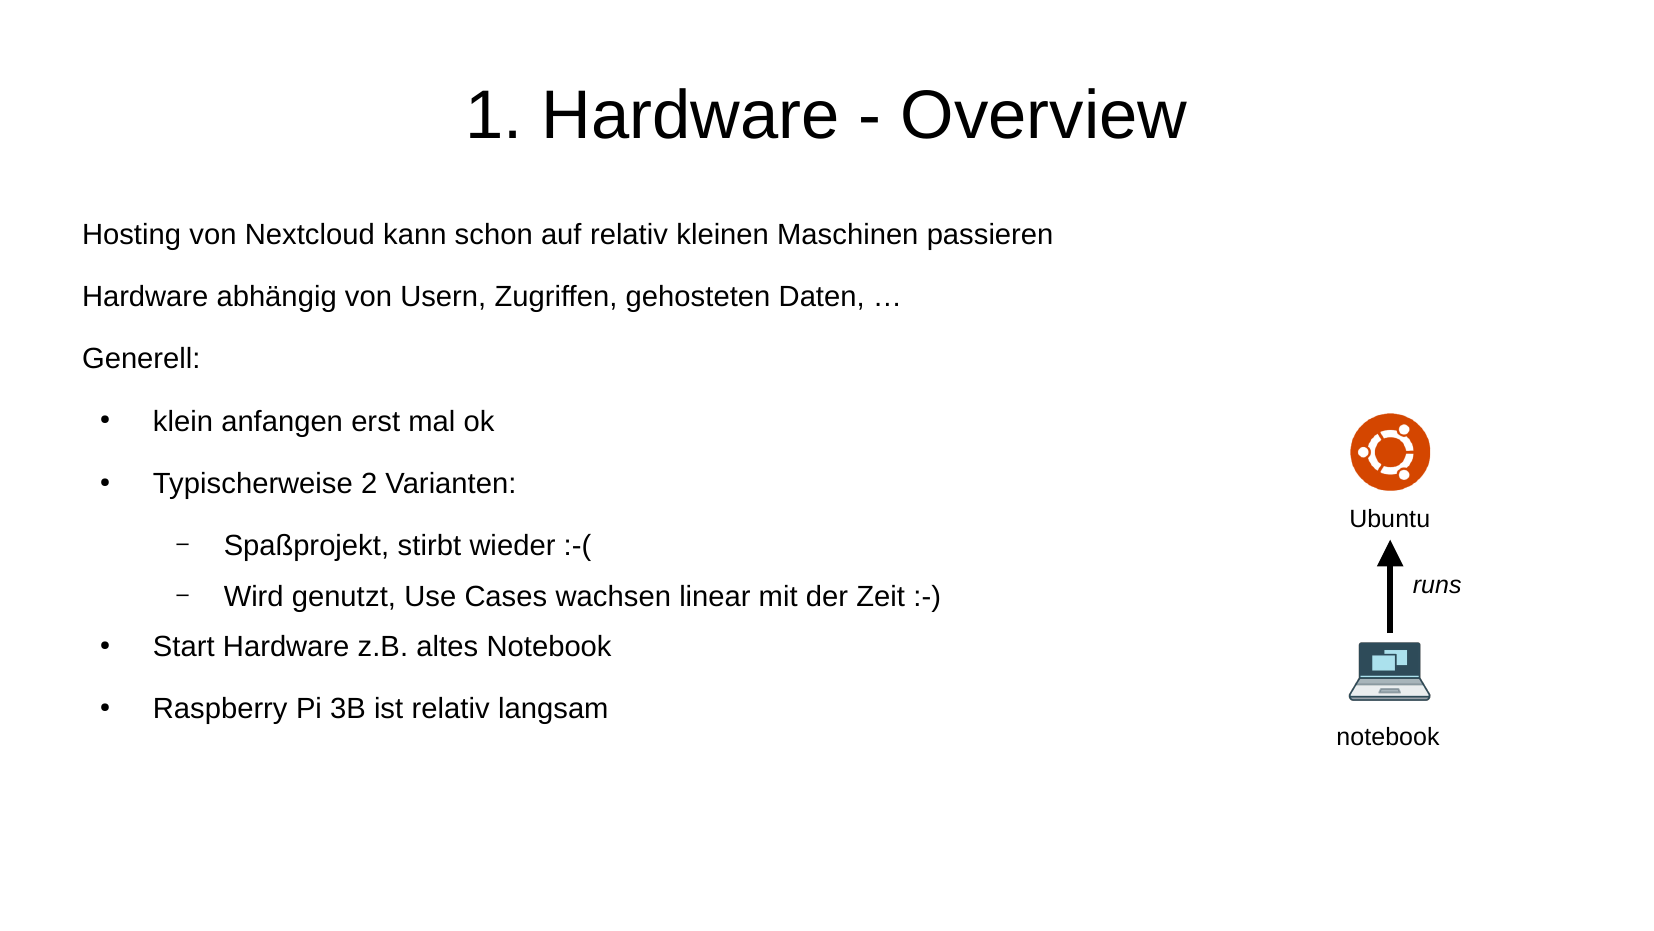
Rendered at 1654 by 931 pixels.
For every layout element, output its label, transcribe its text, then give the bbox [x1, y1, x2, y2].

text_box runs [1398, 563, 1477, 607]
text_box notebook [1321, 715, 1455, 759]
text_box Ubuntu [1334, 497, 1445, 541]
picture [1350, 413, 1431, 492]
title 1. Hardware - Overview [82, 37, 1571, 193]
picture [1345, 627, 1434, 715]
list Hosting von Nextcloud kann schon auf relativ kleinen Maschinen passieren Hardware abhängig von Usern, Zugriffen, gehosteten Daten, … Generell: klein anfangen erst mal ok Typischerweise 2 Varianten: Spaßprojekt, stirbt wieder :-( Wird genutzt, Use Cases wachsen linear mit der Zeit :-) Start Hardware z.B. altes Notebook Raspberry Pi 3B ist relativ langsam [82, 217, 1571, 886]
